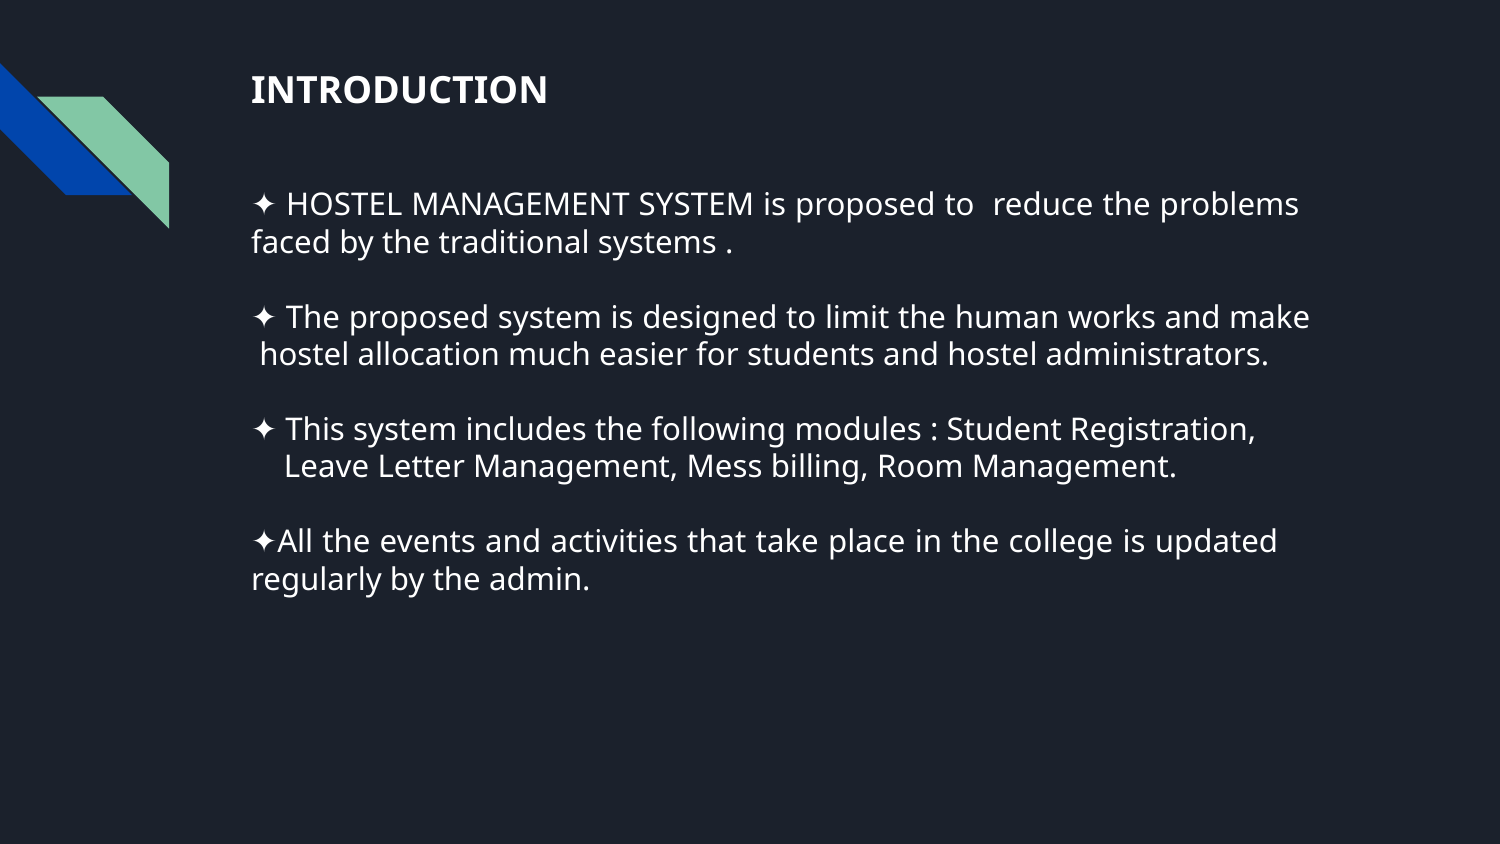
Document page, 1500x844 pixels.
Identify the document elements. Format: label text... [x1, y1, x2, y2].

text_box INTRODUCTION [236, 58, 1063, 121]
text_box ✦ HOSTEL MANAGEMENT SYSTEM is proposed to reduce the problems faced by the traditional systems . ✦ The proposed system is designed to limit the human works and make hostel allocation much easier for students and hostel administrators. ✦ This system includes the following modules : Student Registration, Leave Letter Management, Mess billing, Room Management. ✦All the events and activities that take place in the college is updated regularly by the admin. [236, 177, 1388, 699]
